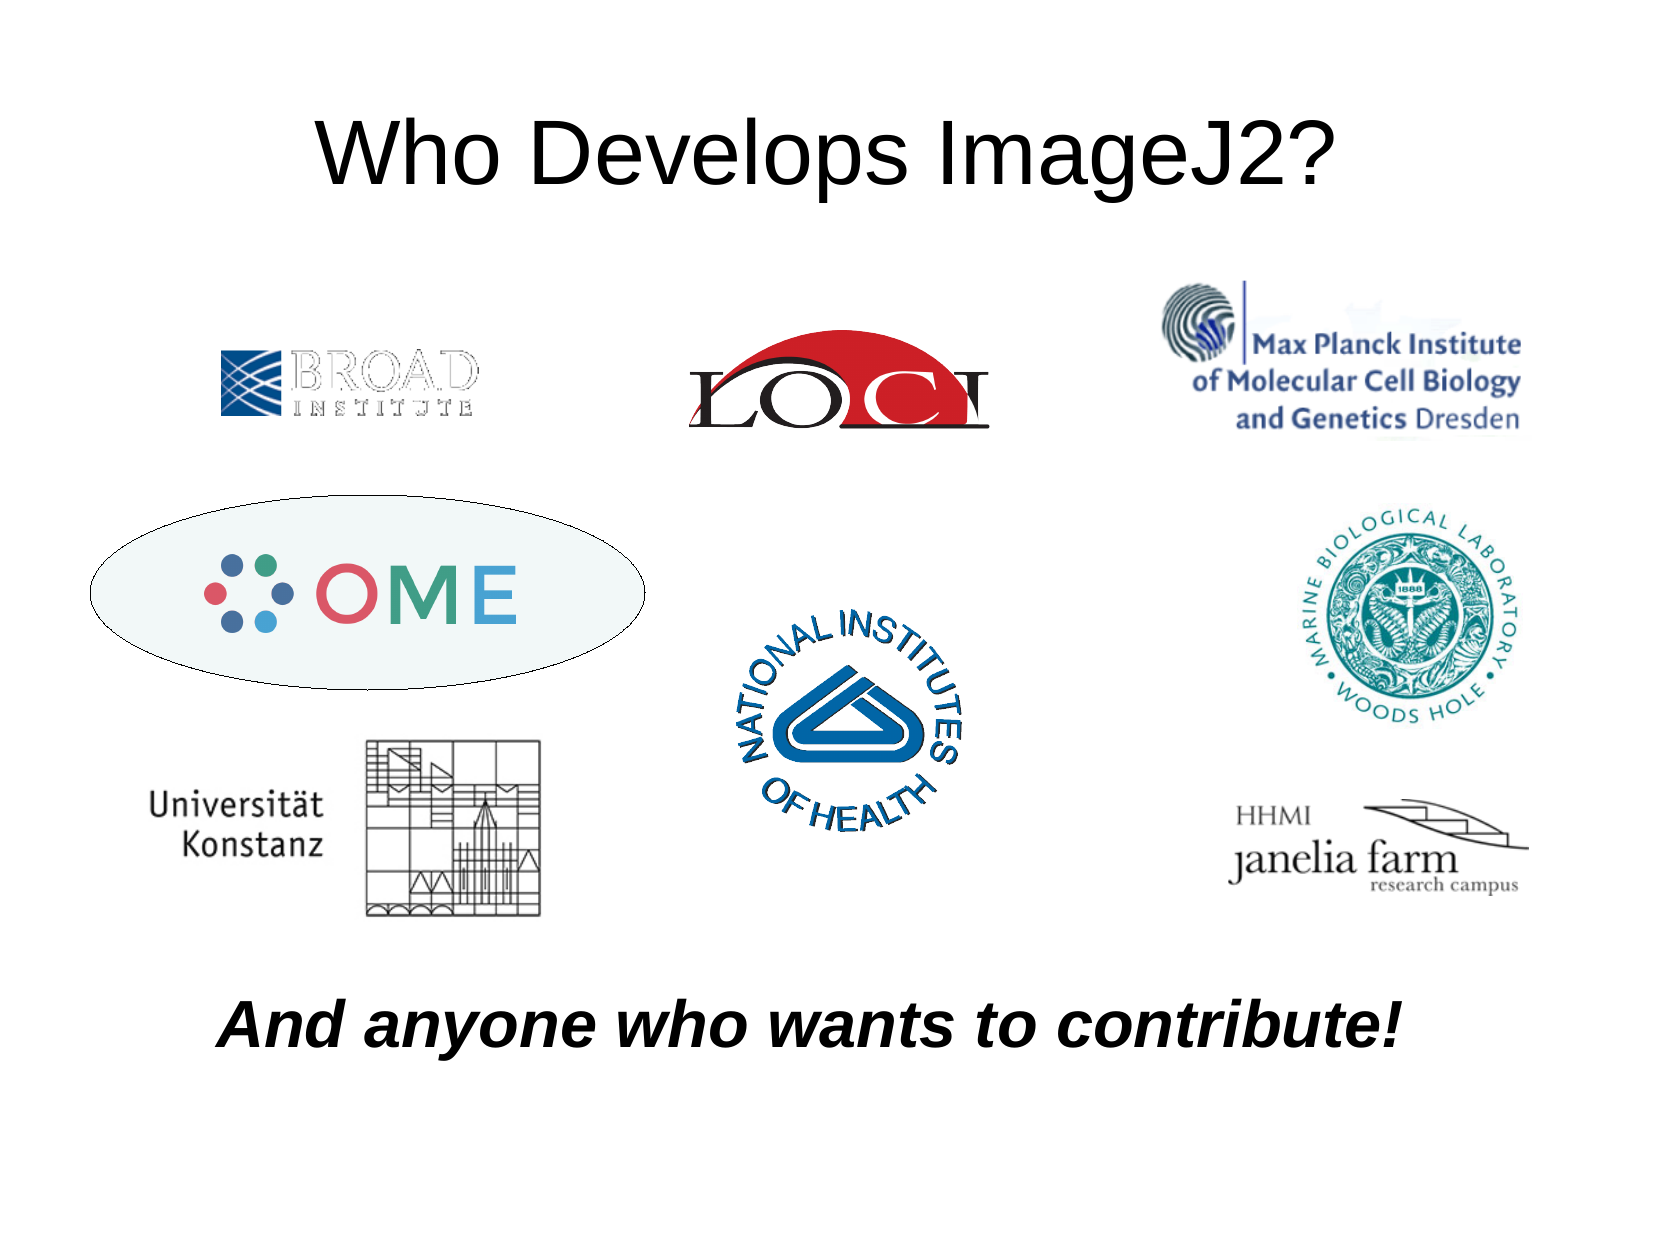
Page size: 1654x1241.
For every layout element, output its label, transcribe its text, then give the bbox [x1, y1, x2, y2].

picture [221, 349, 479, 416]
title Who Develops ImageJ2? [82, 49, 1571, 257]
picture [1297, 503, 1523, 729]
picture [736, 609, 962, 832]
picture [1153, 274, 1532, 441]
picture [135, 733, 548, 924]
picture [689, 330, 990, 429]
list And anyone who wants to contribute! [145, 986, 1441, 1111]
picture [1228, 799, 1529, 896]
text_box [90, 495, 646, 691]
